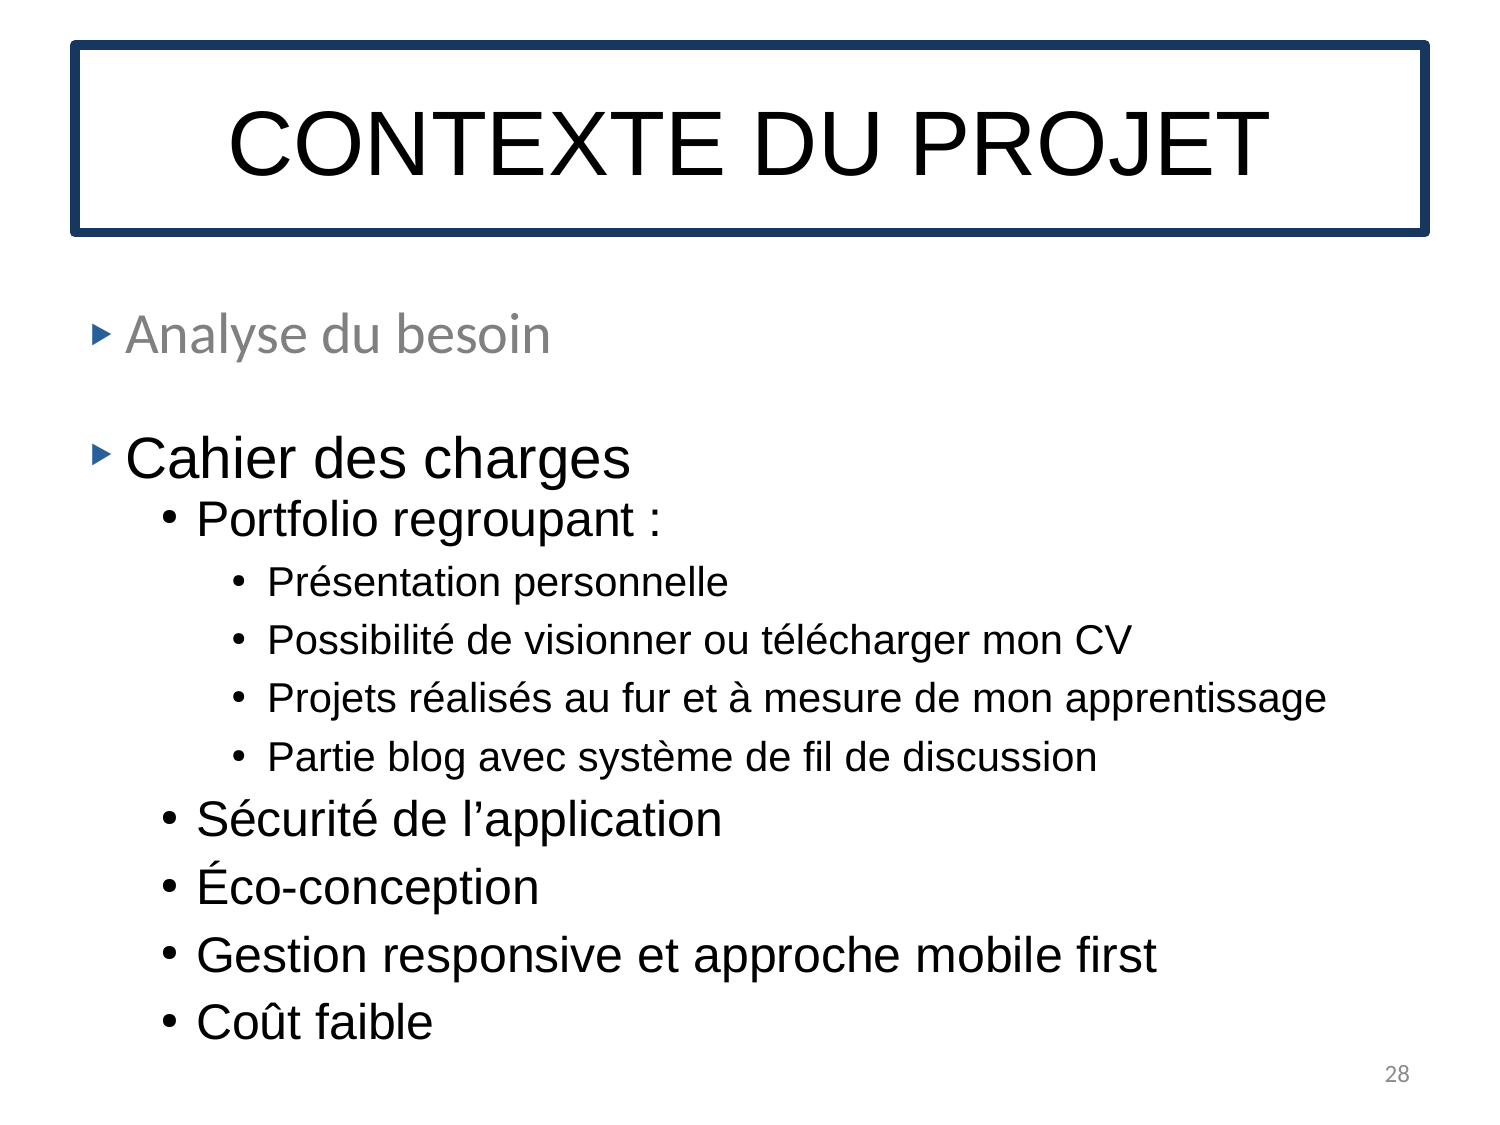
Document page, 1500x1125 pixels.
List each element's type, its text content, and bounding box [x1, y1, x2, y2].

text_box Analyse du besoin Cahier des charges Portfolio regroupant : Présentation personnelle Possibilité de visionner ou télécharger mon CV Projets réalisés au fur et à mesure de mon apprentissage Partie blog avec système de fil de discussion Sécurité de l’application Éco-conception Gestion responsive et approche mobile first Coût faible [75, 243, 1430, 1097]
title CONTEXTE DU PROJET [75, 45, 1425, 233]
